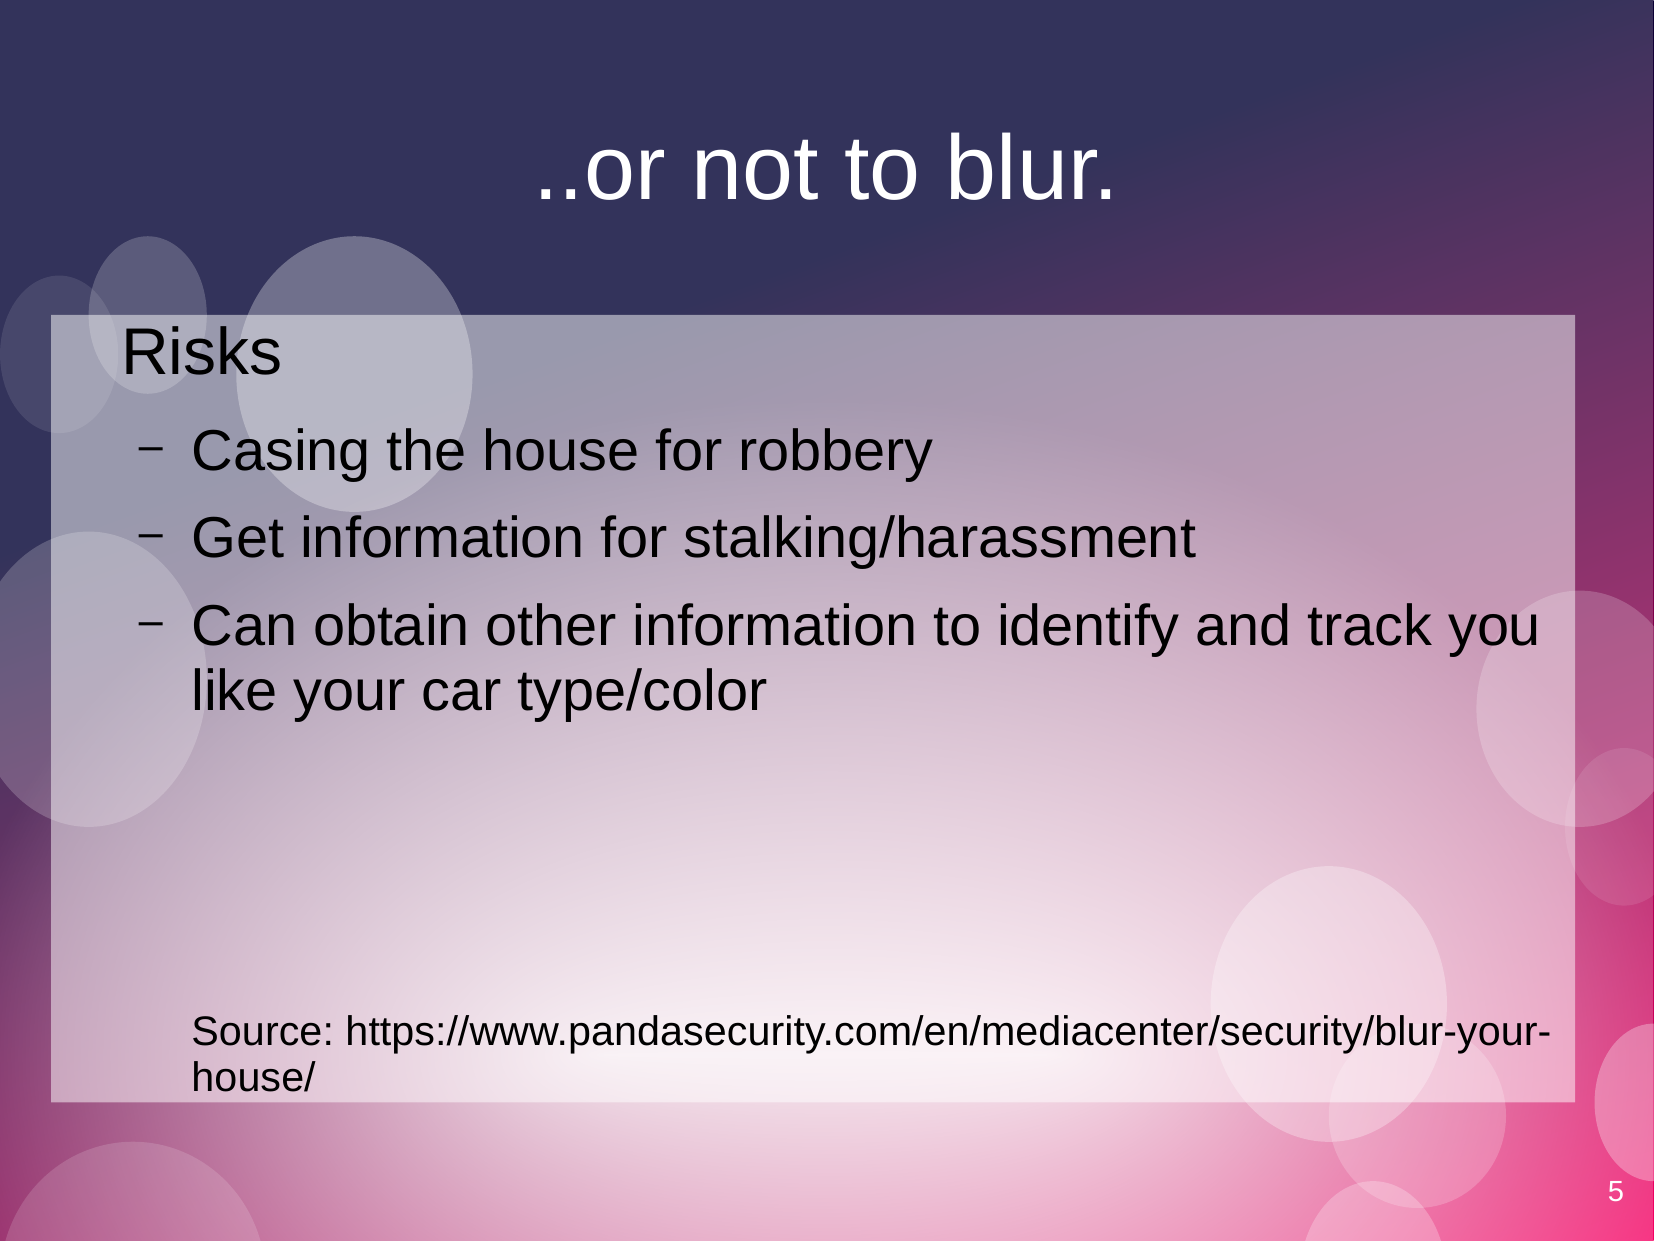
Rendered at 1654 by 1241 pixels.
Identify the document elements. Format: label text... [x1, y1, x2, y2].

title ..or not to blur. [88, 59, 1565, 276]
list Risks Casing the house for robbery Get information for stalking/harassment Can obtain other information to identify and track you like your car type/color Source: https://www.pandasecurity.com/en/mediacenter/security/blur-your-house/ [51, 314, 1576, 1103]
